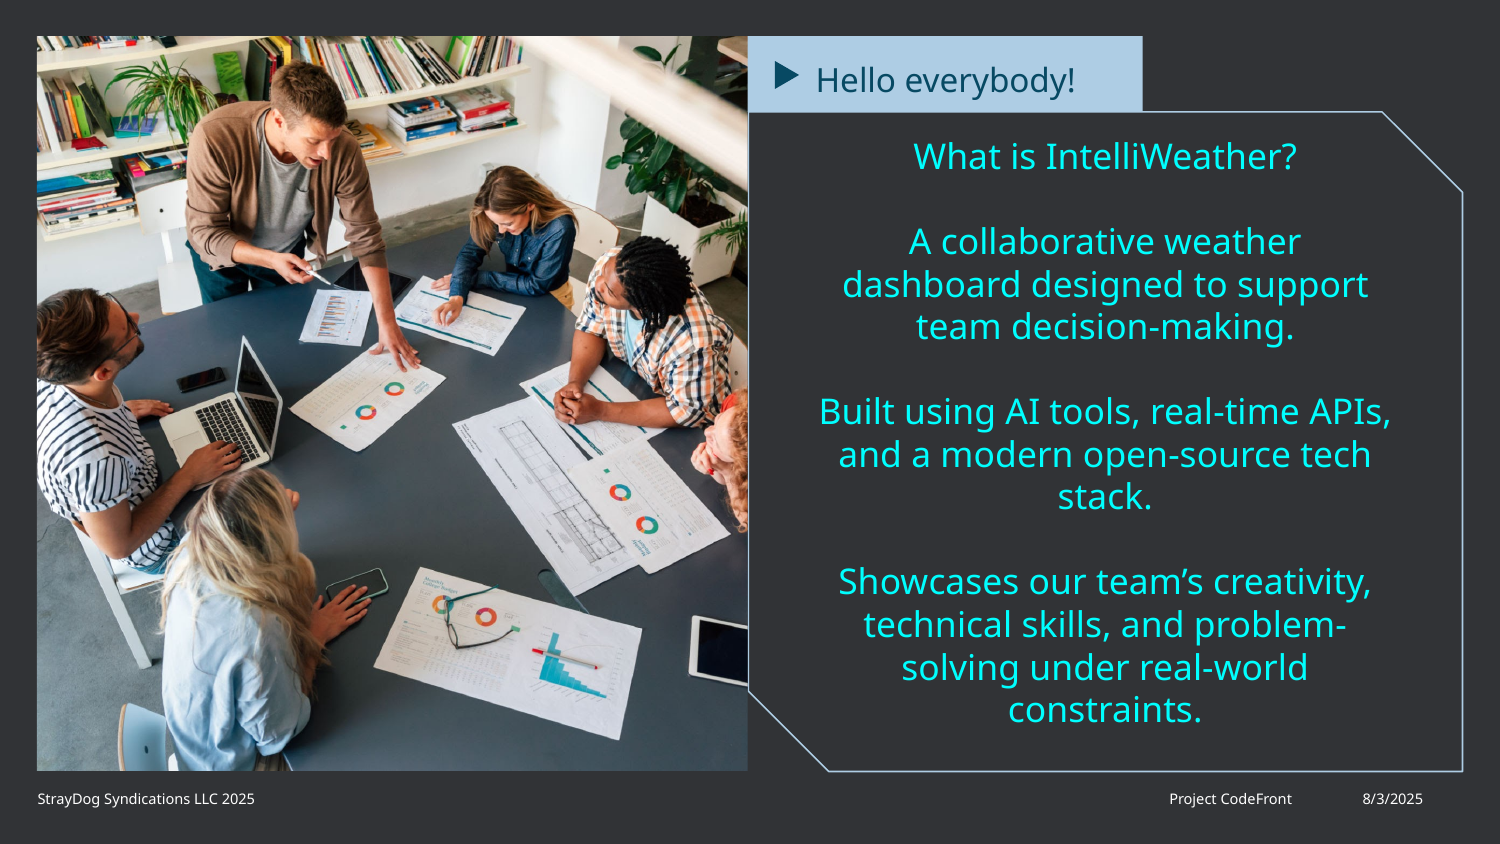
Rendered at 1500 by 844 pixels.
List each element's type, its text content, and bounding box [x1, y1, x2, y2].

text_box [1121, 36, 1143, 112]
subtitle Hello everybody! [815, 0, 1121, 324]
text_box [748, 36, 815, 112]
subtitle 8/3/2025 [1321, 789, 1464, 808]
subtitle StrayDog Syndications LLC 2025 [37, 789, 302, 808]
picture [36, 35, 748, 771]
subtitle Project CodeFront [1027, 789, 1293, 808]
title What is IntelliWeather? A collaborative weather dashboard designed to support team decision-making. Built using AI tools, real-time APIs, and a modern open-source tech stack. Showcases our team’s creativity, technical skills, and problem-solving under real-world constraints. [1121, 134, 1396, 179]
